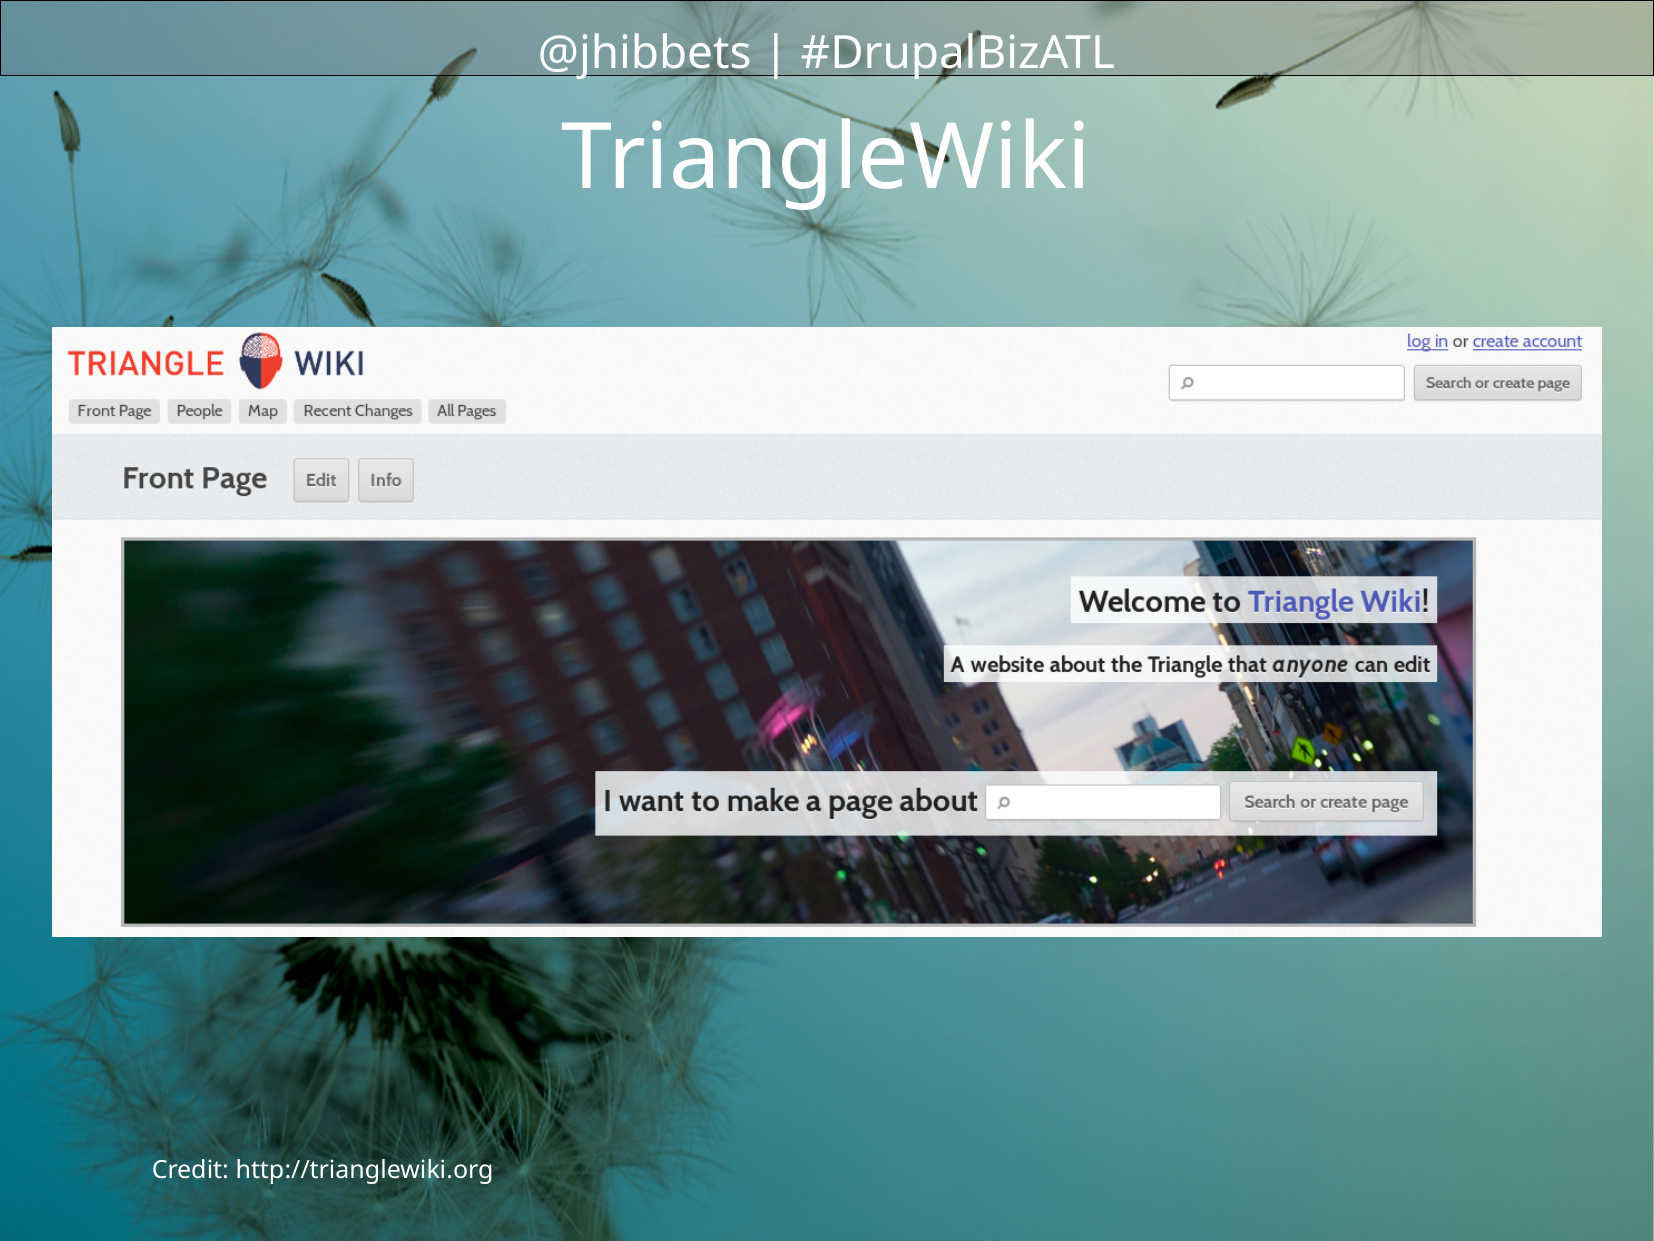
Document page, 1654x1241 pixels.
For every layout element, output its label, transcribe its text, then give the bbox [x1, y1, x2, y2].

title TriangleWiki [82, 49, 1571, 257]
picture [0, 76, 1654, 1241]
text_box Credit: http://trianglewiki.org [137, 1144, 522, 1188]
